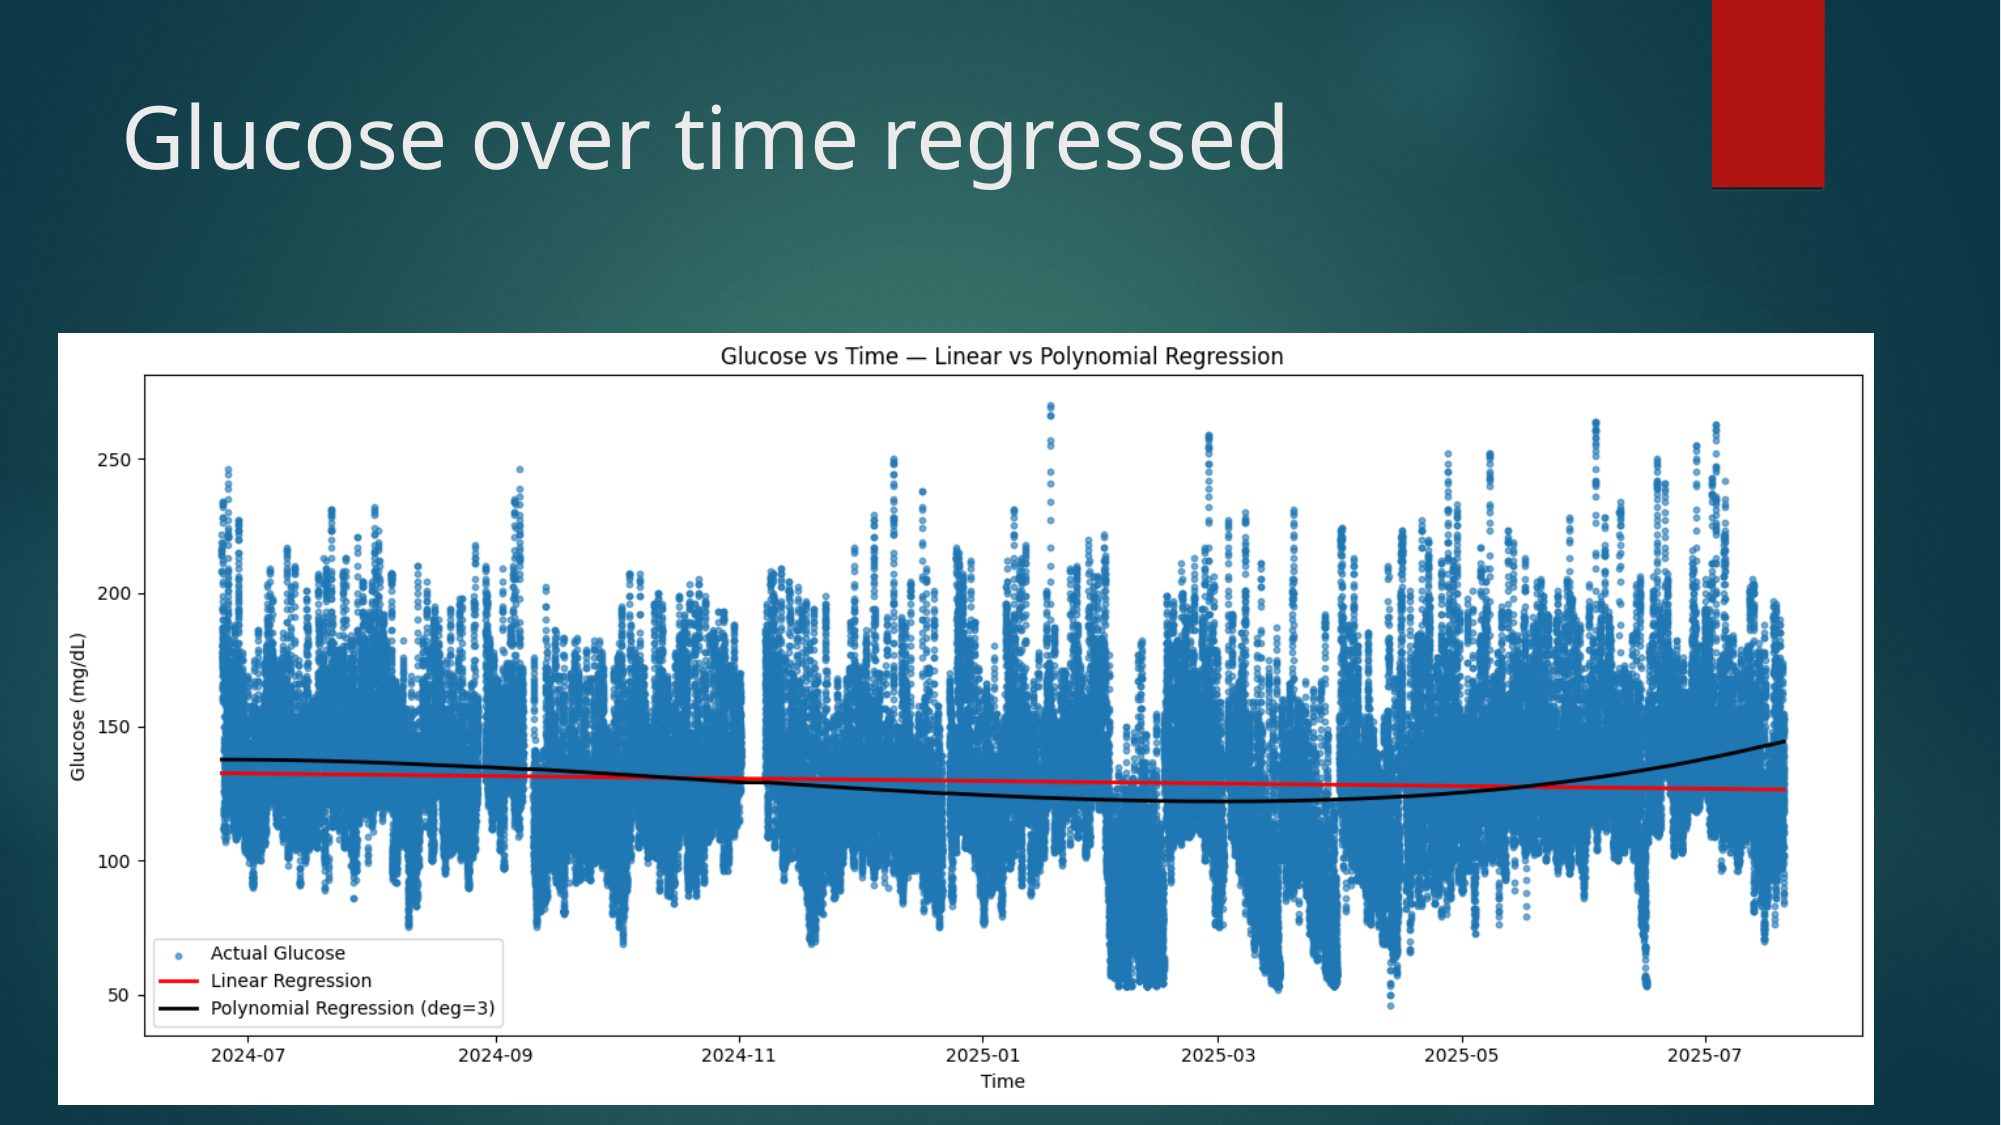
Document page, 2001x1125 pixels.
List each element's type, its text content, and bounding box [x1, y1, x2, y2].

picture [0, 0, 2001, 1125]
title Glucose over time regressed [106, 74, 1649, 304]
